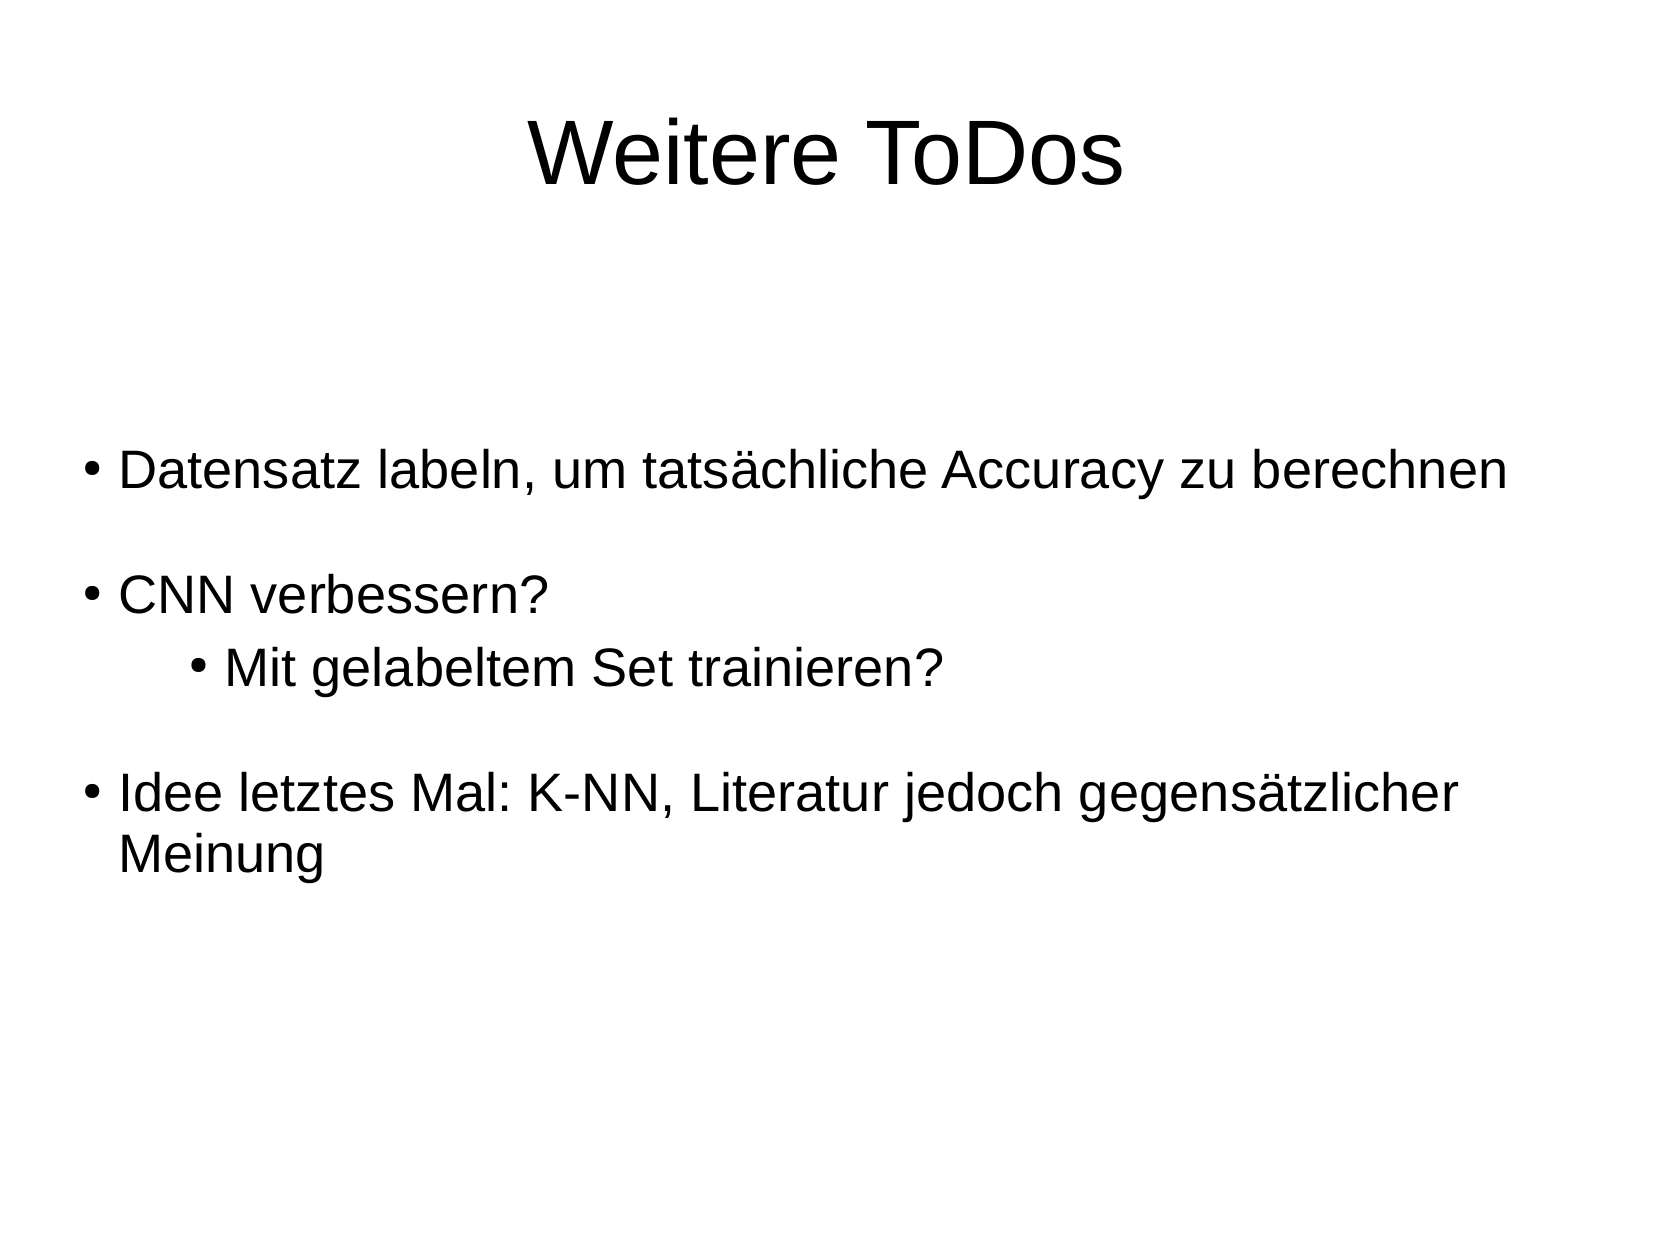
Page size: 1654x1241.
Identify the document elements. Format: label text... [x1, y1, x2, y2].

text_box Datensatz labeln, um tatsächliche Accuracy zu berechnen CNN verbessern? Mit gelabeltem Set trainieren? Idee letztes Mal: K-NN, Literatur jedoch gegensätzlicher Meinung [82, 295, 1548, 1158]
title Weitere ToDos [82, 49, 1571, 257]
